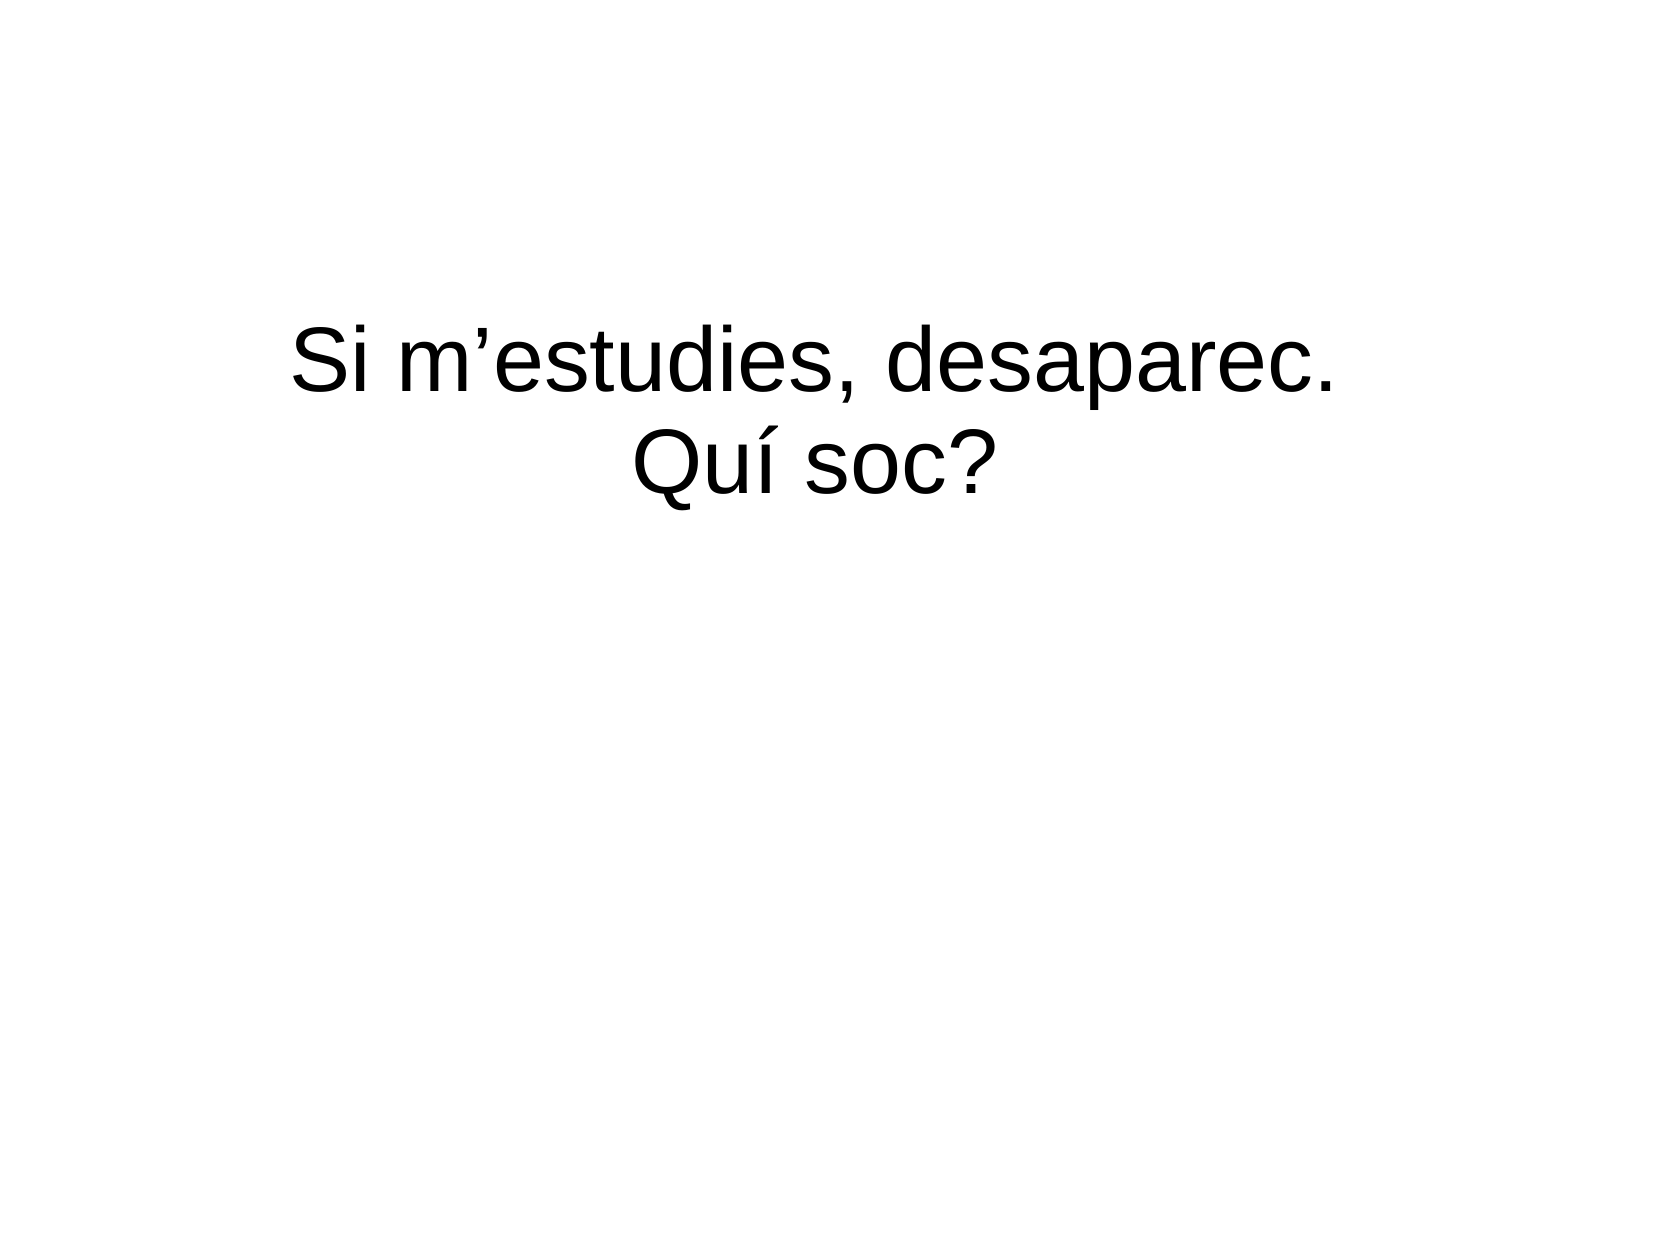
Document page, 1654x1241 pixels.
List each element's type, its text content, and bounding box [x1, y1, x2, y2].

title Si m’estudies, desaparec. Quí soc? [70, 307, 1559, 515]
